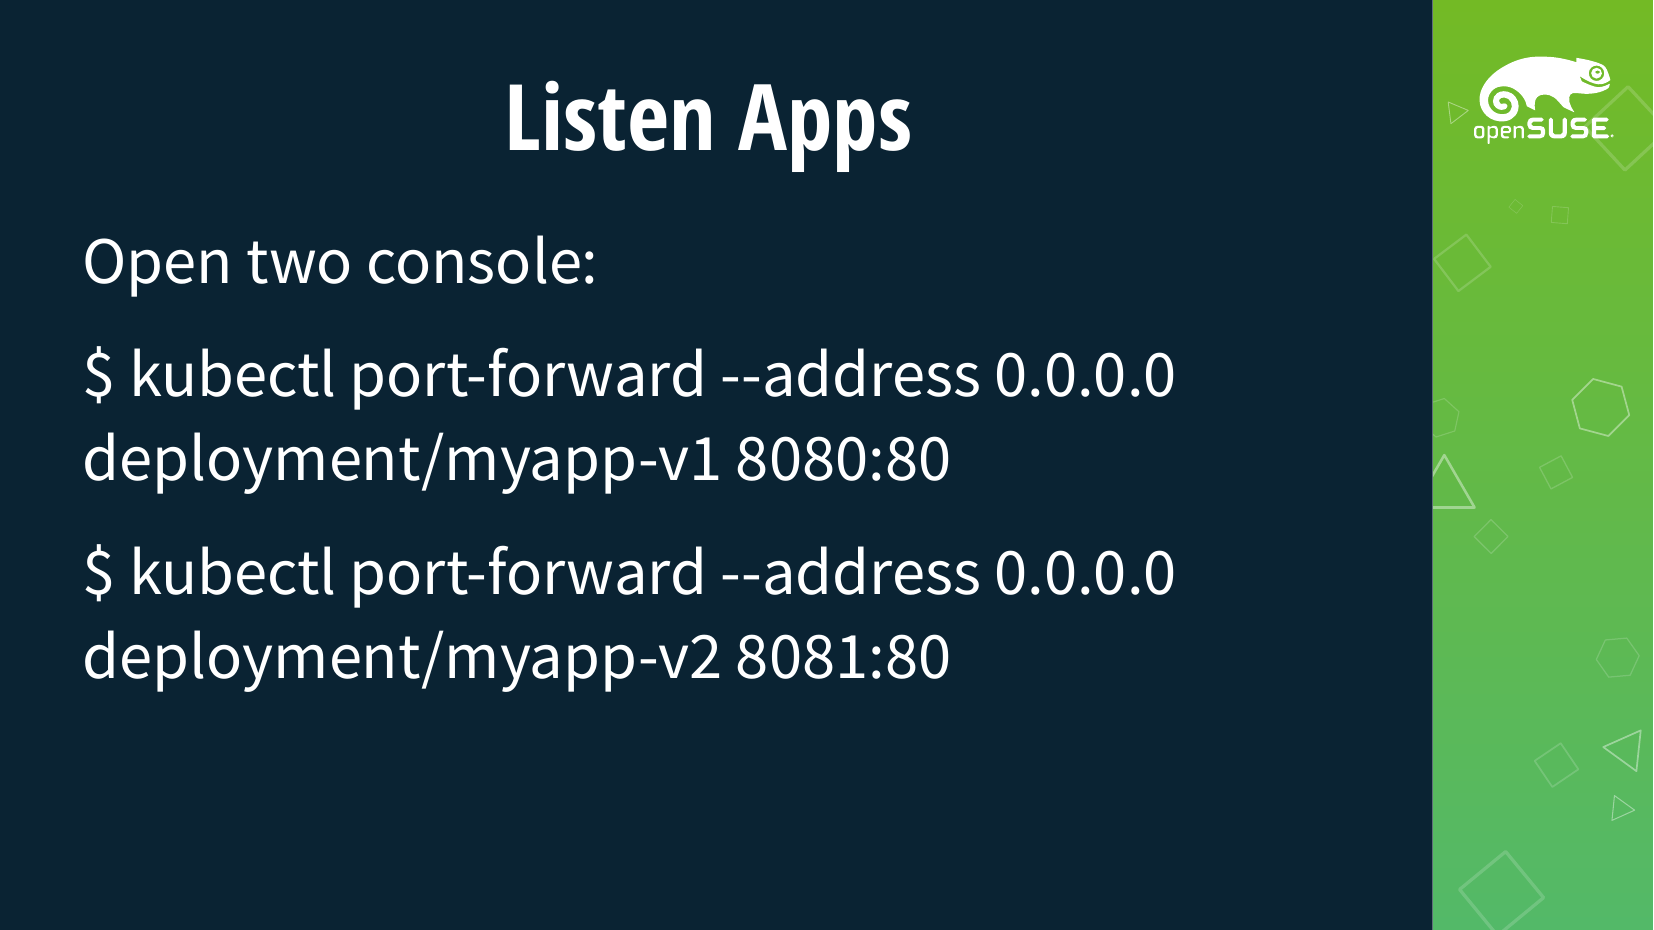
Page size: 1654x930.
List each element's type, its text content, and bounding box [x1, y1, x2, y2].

title Listen Apps [82, 37, 1336, 193]
list Open two console: $ kubectl port-forward --address 0.0.0.0 deployment/myapp-v1 8080:80 $ kubectl port-forward --address 0.0.0.0 deployment/myapp-v2 8081:80 [82, 217, 1336, 757]
